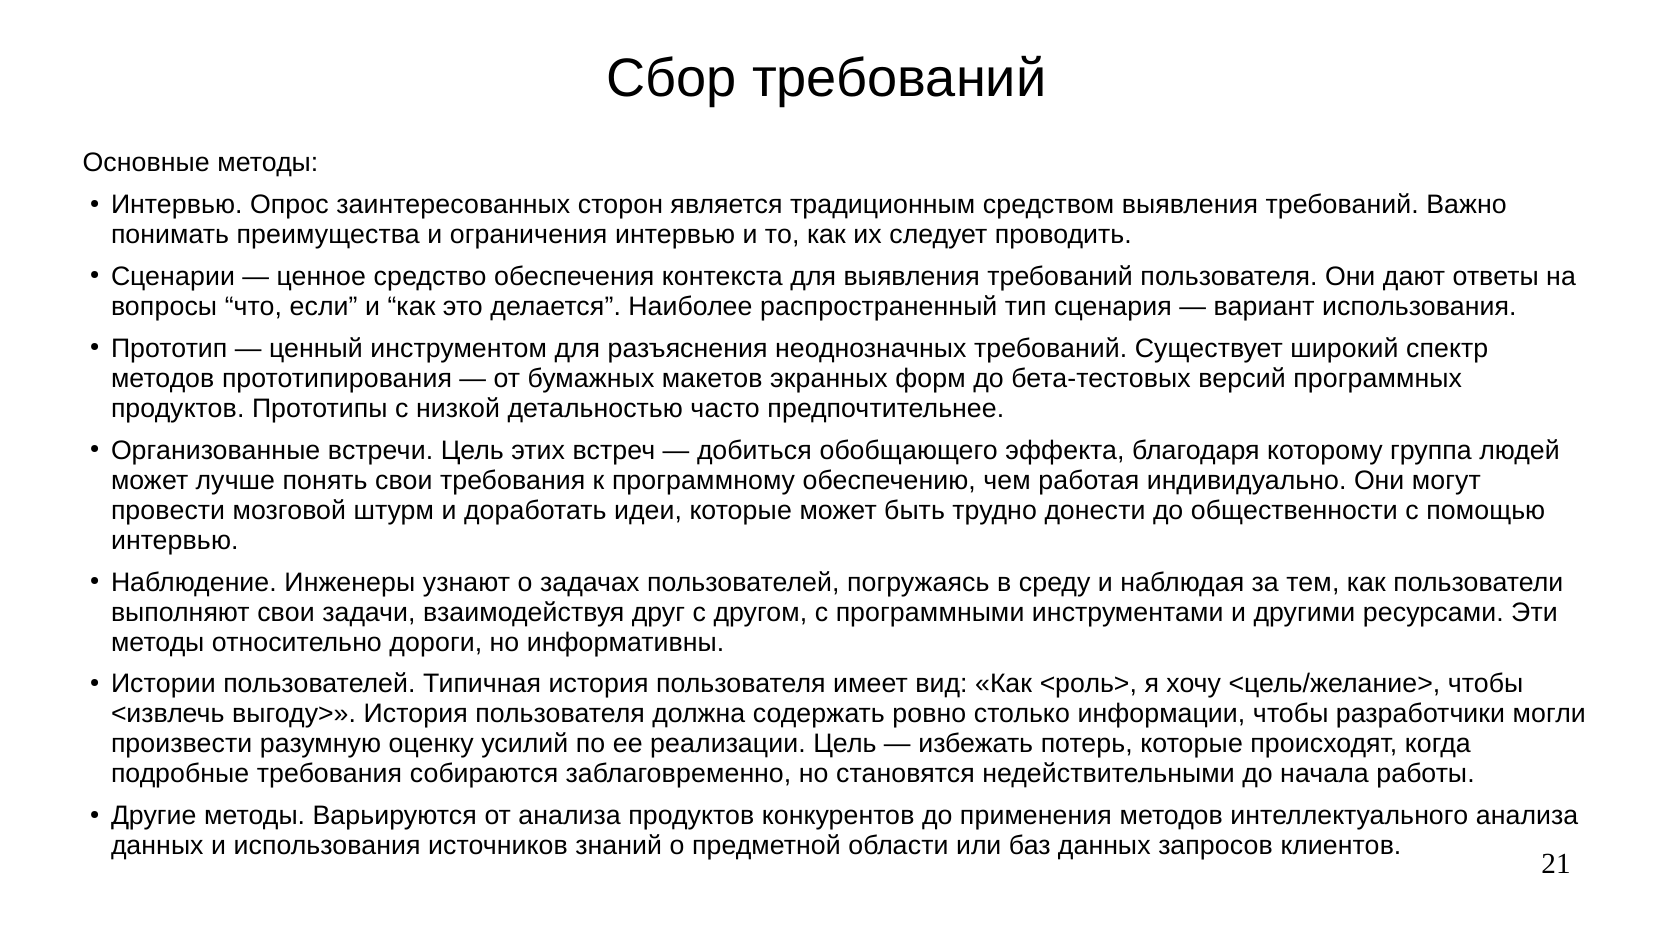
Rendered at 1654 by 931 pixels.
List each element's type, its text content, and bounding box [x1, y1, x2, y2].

list Основные методы: Интервью. Опрос заинтересованных сторон является традиционным средством выявления требований. Важно понимать преимущества и ограничения интервью и то, как их следует проводить. Сценарии — ценное средство обеспечения контекста для выявления требований пользователя. Они дают ответы на вопросы “что, если” и “как это делается”. Наиболее распространенный тип сценария — вариант использования. Прототип — ценный инструментом для разъяснения неоднозначных требований. Существует широкий спектр методов прототипирования — от бумажных макетов экранных форм до бета-тестовых версий программных продуктов. Прототипы с низкой детальностью часто предпочтительнее. Организованные встречи. Цель этих встреч — добиться обобщающего эффекта, благодаря которому группа людей может лучше понять свои требования к программному обеспечению, чем работая индивидуально. Они могут провести мозговой штурм и доработать идеи, которые может быть трудно донести до общественности с помощью интервью. Наблюдение. Инженеры узнают о задачах пользователей, погружаясь в среду и наблюдая за тем, как пользователи выполняют свои задачи, взаимодействуя друг с другом, с программными инструментами и другими ресурсами. Эти методы относительно дороги, но информативны. Истории пользователей. Типичная история пользователя имеет вид: «Как <роль>, я хочу <цель/желание>, чтобы <извлечь выгоду>». История пользователя должна содержать ровно столько информации, чтобы разработчики могли произвести разумную оценку усилий по ее реализации. Цель — избежать потерь, которые происходят, когда подробные требования собираются заблаговременно, но становятся недействительными до начала работы. Другие методы. Варьируются от анализа продуктов конкурентов до применения методов интеллектуального анализа данных и использования источников знаний о предметной области или баз данных запросов клиентов. [82, 147, 1595, 886]
title Сбор требований [82, 37, 1571, 119]
